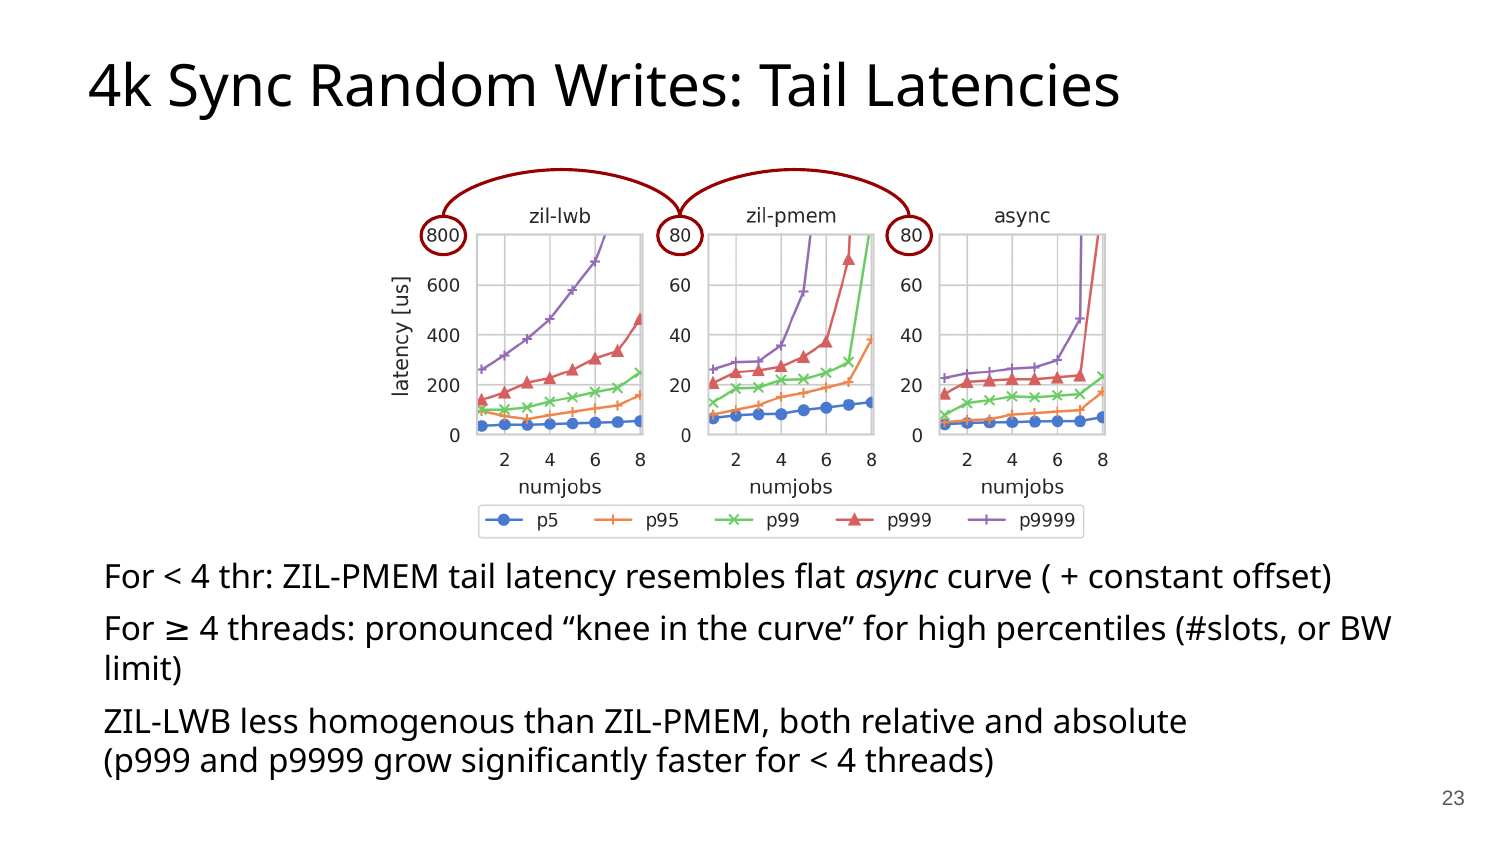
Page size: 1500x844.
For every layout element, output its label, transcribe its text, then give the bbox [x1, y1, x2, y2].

picture [389, 204, 1111, 539]
slide_number <number> [1389, 764, 1480, 830]
title 4k Sync Random Writes: Tail Latencies [73, 33, 1390, 165]
picture [423, 218, 463, 253]
picture [889, 218, 929, 253]
text_box For < 4 thr: ZIL-PMEM tail latency resembles flat async curve ( + constant offset) For ≥ 4 threads: pronounced “knee in the curve” for high percentiles (#slots, or BW limit) ZIL-LWB less homogenous than ZIL-PMEM, both relative and absolute (p999 and p9999 grow significantly faster for < 4 threads) [88, 539, 1420, 814]
picture [660, 219, 700, 253]
